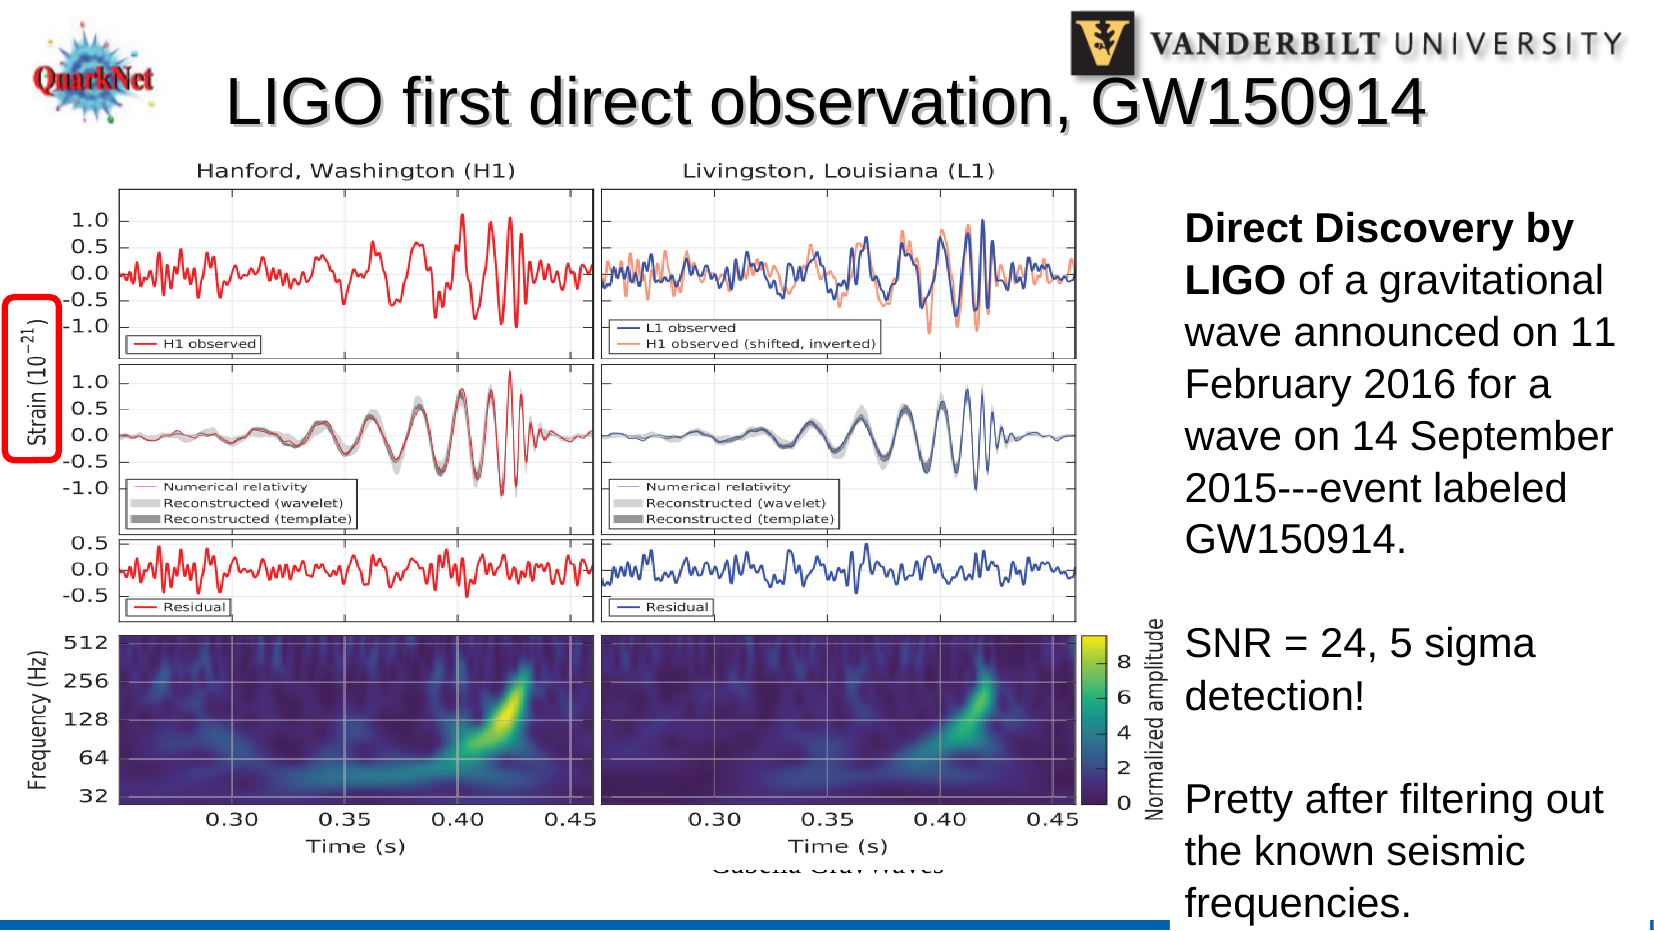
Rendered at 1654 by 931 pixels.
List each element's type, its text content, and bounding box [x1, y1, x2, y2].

picture [13, 301, 55, 457]
picture [19, 16, 166, 135]
picture [13, 154, 1184, 870]
text_box Direct Discovery by LIGO of a gravitational wave announced on 11 February 2016 for a wave on 14 September 2015---event labeled GW150914. SNR = 24, 5 sigma detection! Pretty after filtering out the known seismic frequencies. [1169, 191, 1651, 931]
title LIGO first direct observation, GW150914 [121, 54, 1534, 148]
picture [1067, 8, 1637, 91]
